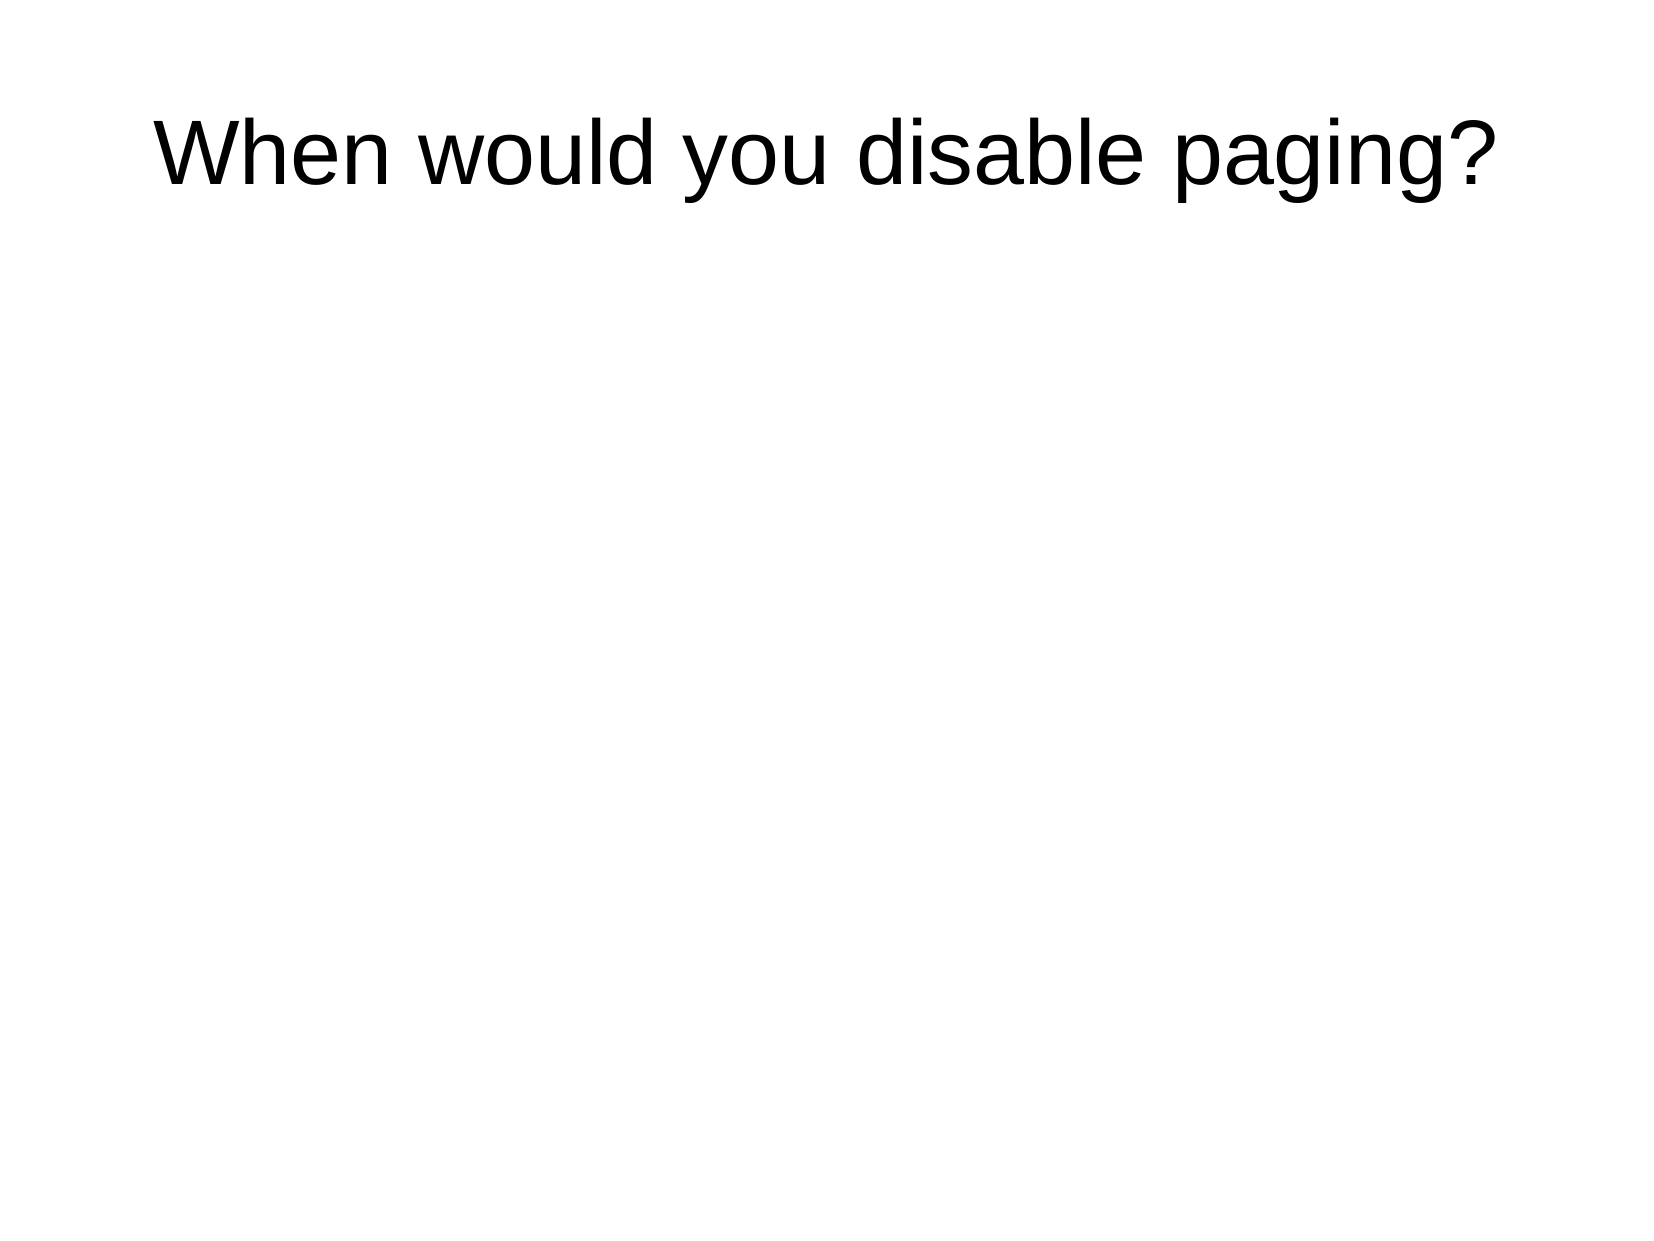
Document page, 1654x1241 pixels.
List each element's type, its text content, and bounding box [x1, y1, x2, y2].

title When would you disable paging? [82, 49, 1571, 257]
